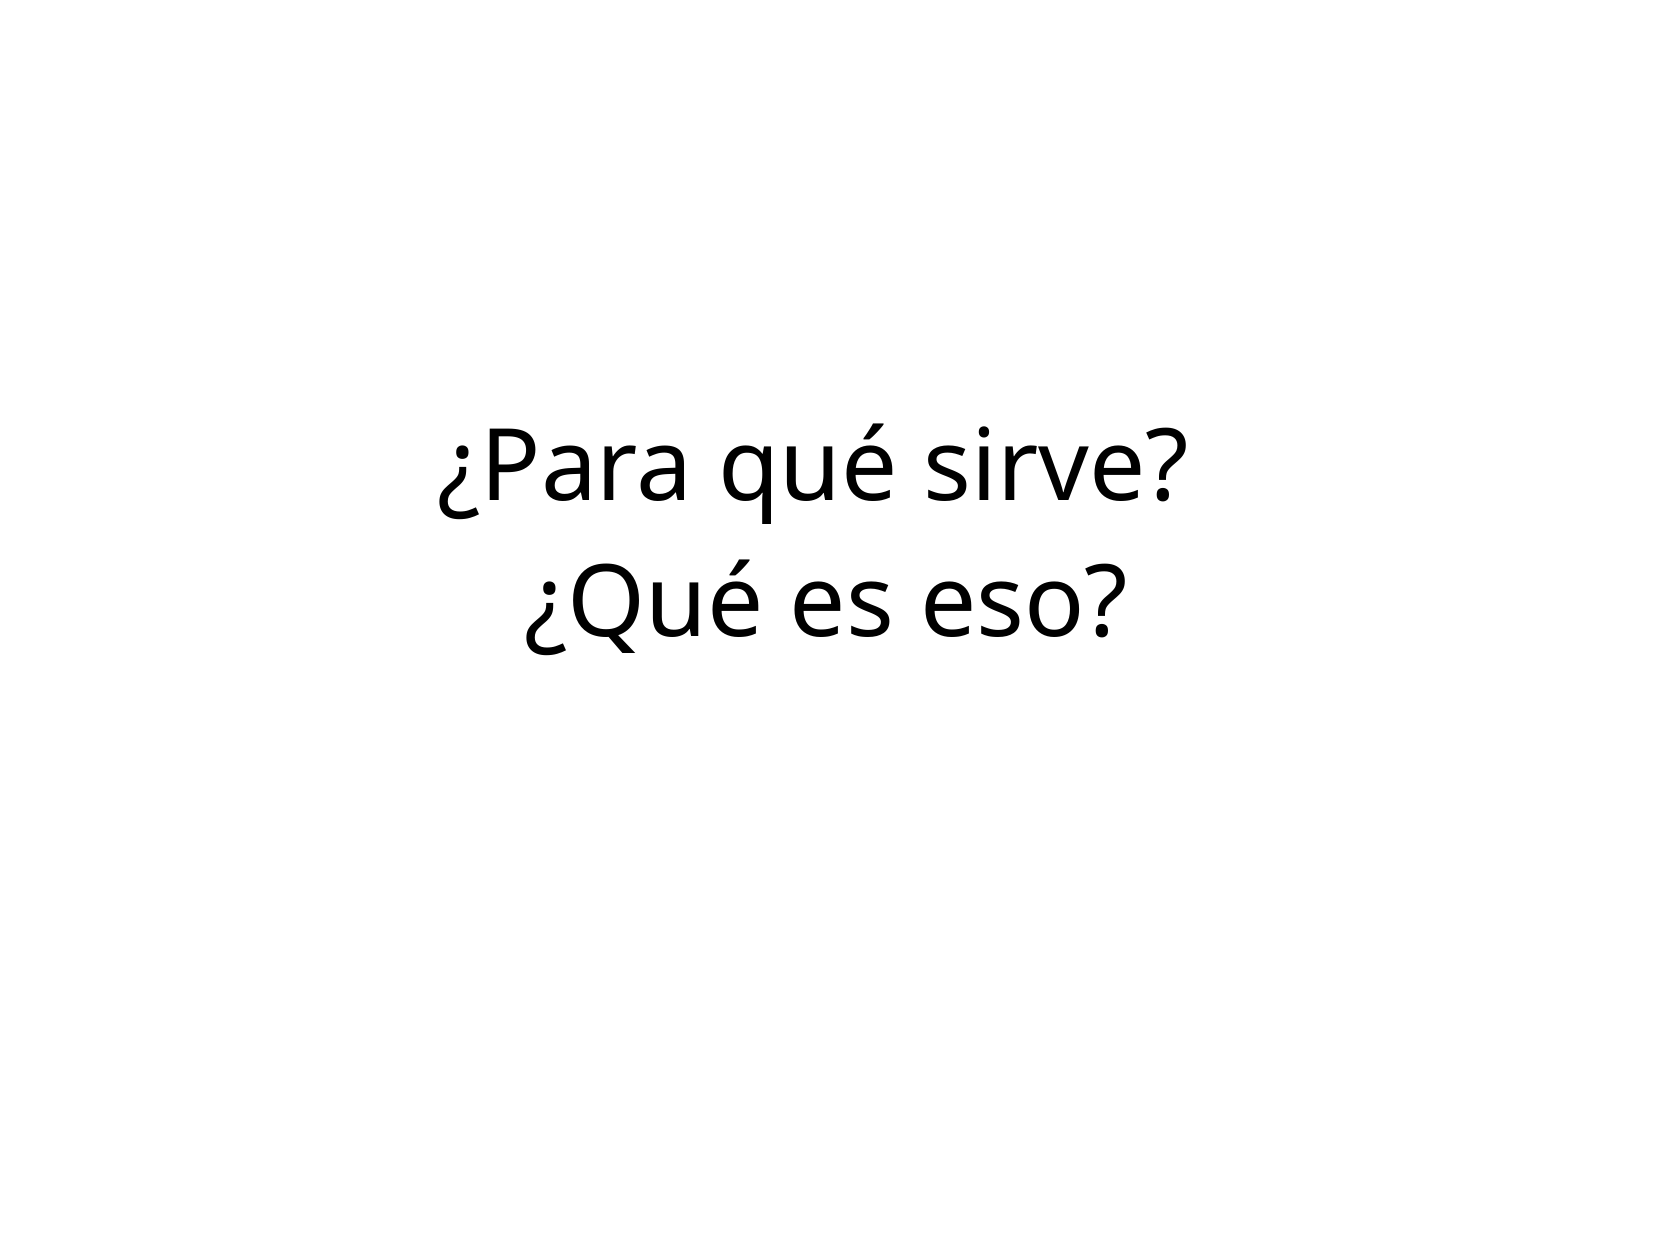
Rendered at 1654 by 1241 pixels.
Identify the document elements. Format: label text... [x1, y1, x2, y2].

subtitle ¿Para qué sirve? ¿Qué es eso? [82, 49, 1571, 1010]
